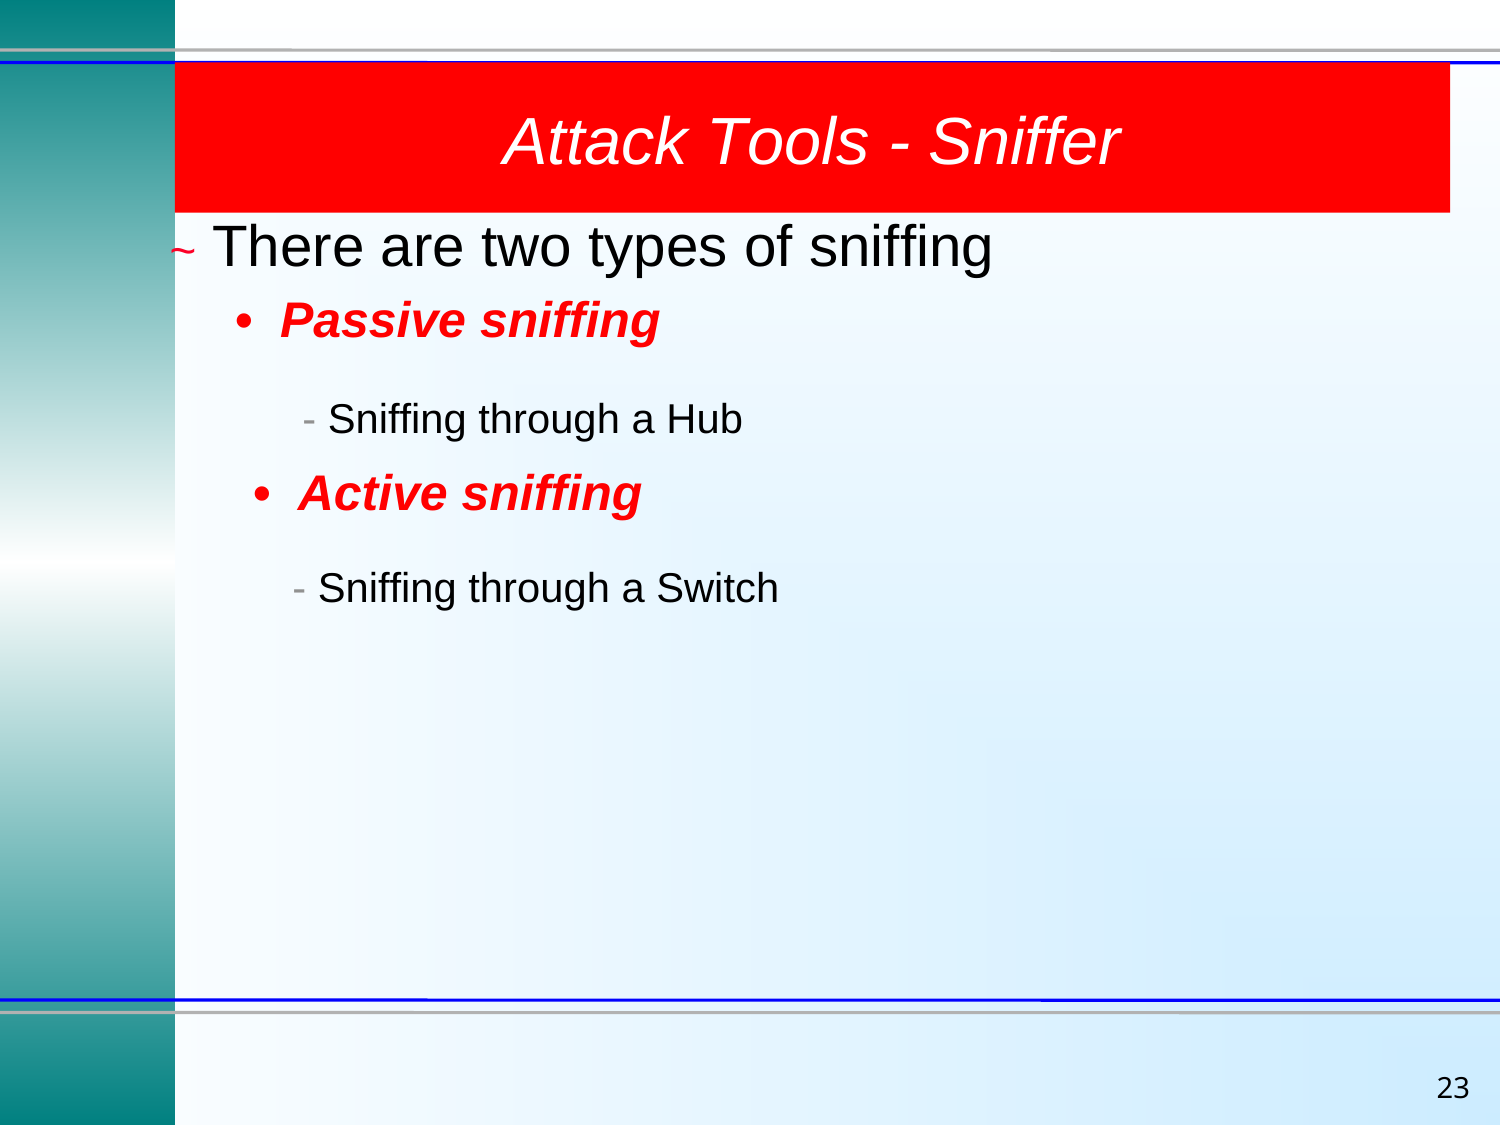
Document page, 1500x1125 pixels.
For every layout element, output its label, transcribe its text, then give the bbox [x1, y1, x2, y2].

text_box - Sniffing through a Hub [227, 373, 787, 450]
picture [175, 0, 1500, 48]
picture [175, 52, 1500, 61]
text_box ~ There are two types of sniffing [169, 212, 1027, 287]
picture [175, 1002, 1500, 1011]
picture [175, 65, 1500, 998]
text_box Attack Tools - Sniffer [174, 62, 1451, 213]
picture [175, 1015, 1500, 1125]
text_box • Active sniffing [252, 462, 672, 528]
text_box • Passive sniffing [234, 290, 690, 356]
text_box - Sniffing through a Switch [292, 561, 806, 619]
